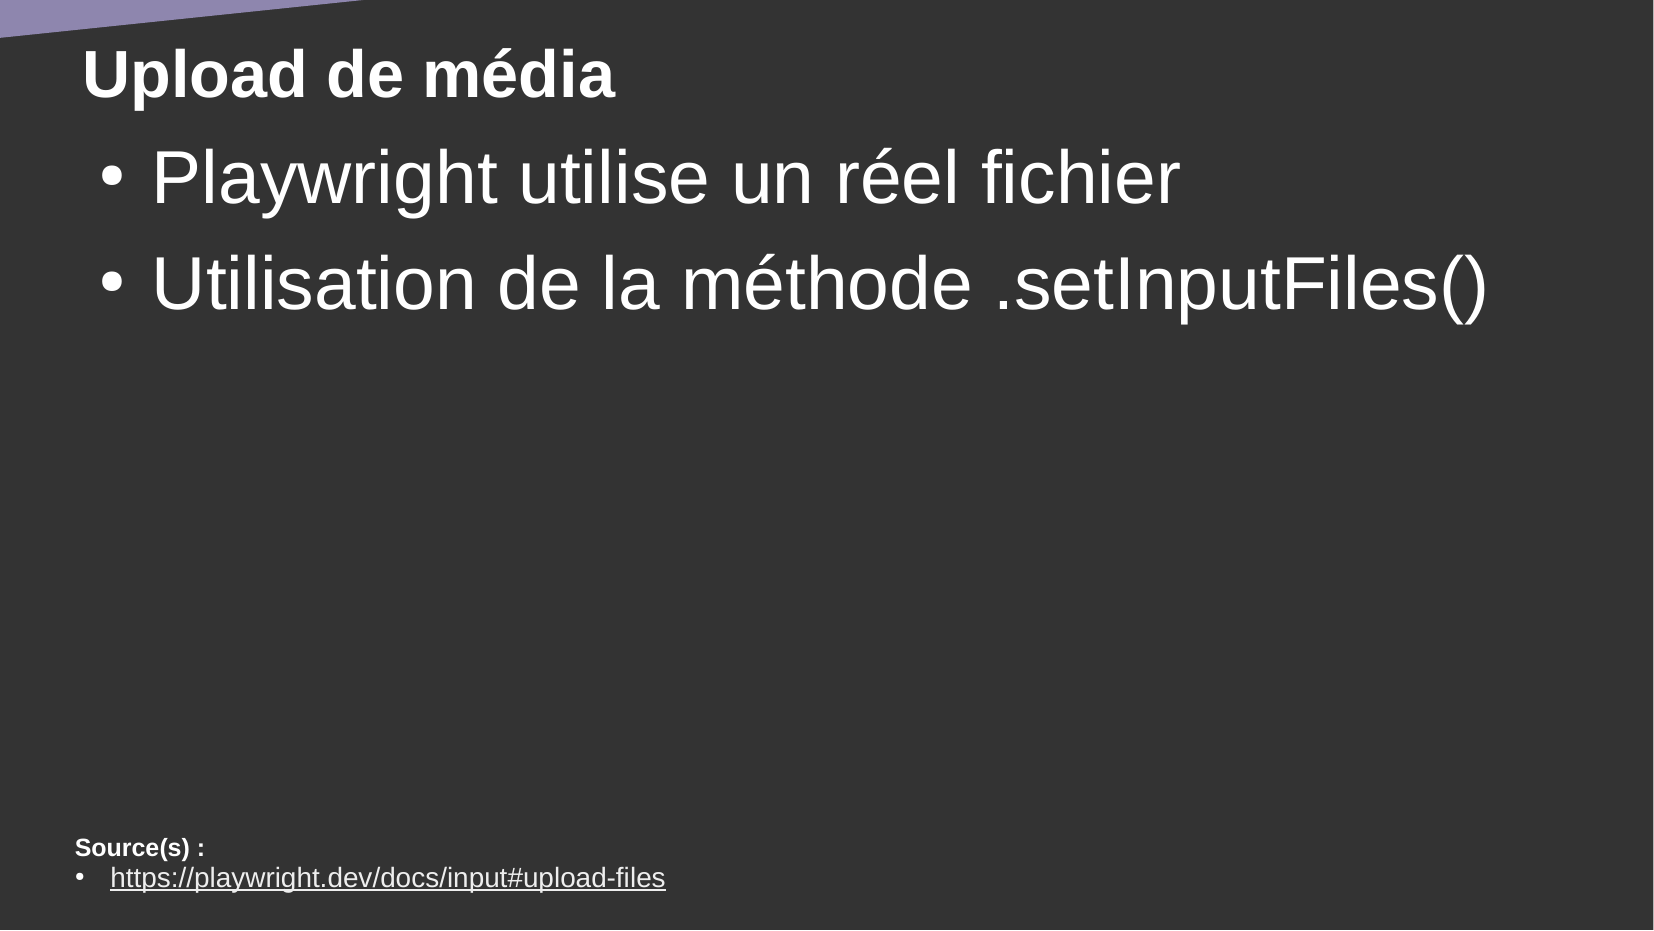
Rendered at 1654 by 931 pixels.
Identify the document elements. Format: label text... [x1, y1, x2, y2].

list Playwright utilise un réel fichier Utilisation de la méthode .setInputFiles() [80, 135, 1583, 355]
title Upload de média [82, 37, 1004, 119]
text_box [0, 0, 364, 38]
text_box Source(s) : https://playwright.dev/docs/input#upload-files [60, 826, 1546, 901]
